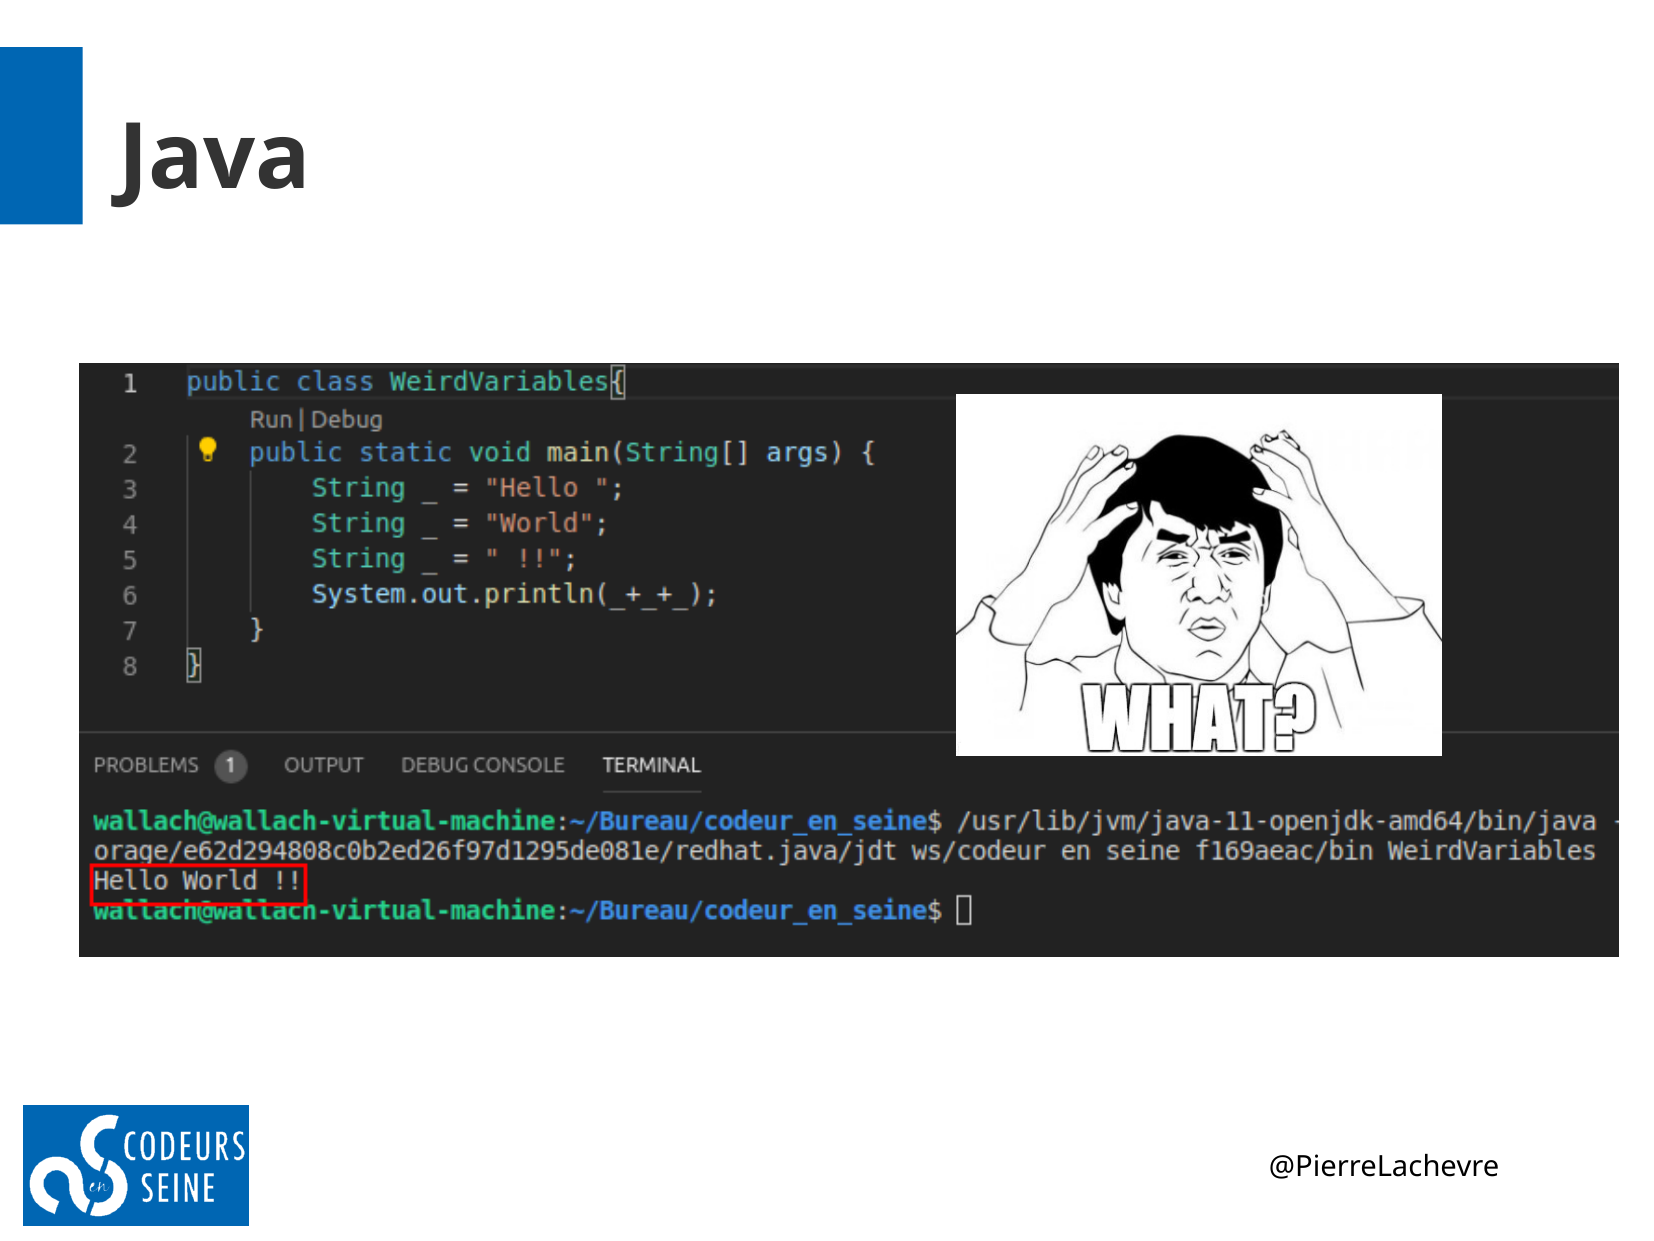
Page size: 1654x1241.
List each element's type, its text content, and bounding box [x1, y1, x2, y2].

title Java [118, 49, 1571, 257]
picture [23, 1105, 249, 1226]
picture [79, 363, 1619, 957]
